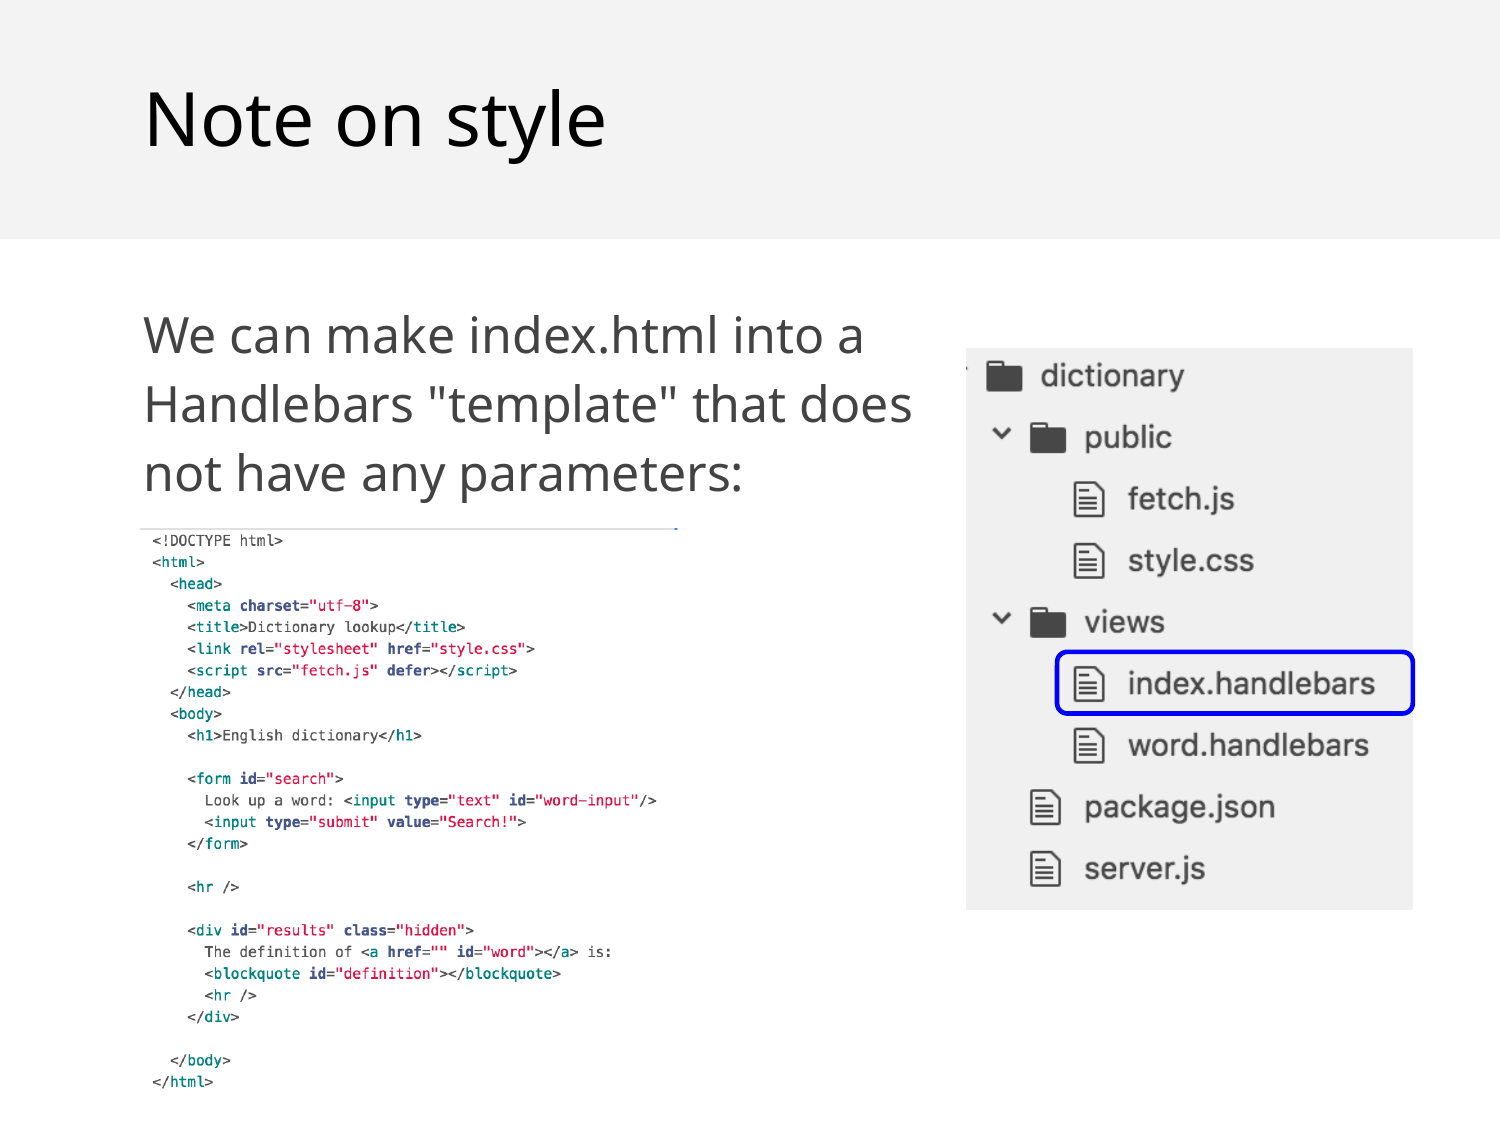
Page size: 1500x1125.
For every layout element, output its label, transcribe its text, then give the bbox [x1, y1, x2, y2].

title Note on style [128, 56, 1372, 183]
picture [140, 528, 690, 1091]
list We can make index.html into a Handlebars "template" that does not have any parameters: [128, 279, 1004, 1027]
picture [1060, 655, 1410, 711]
picture [966, 348, 1413, 910]
